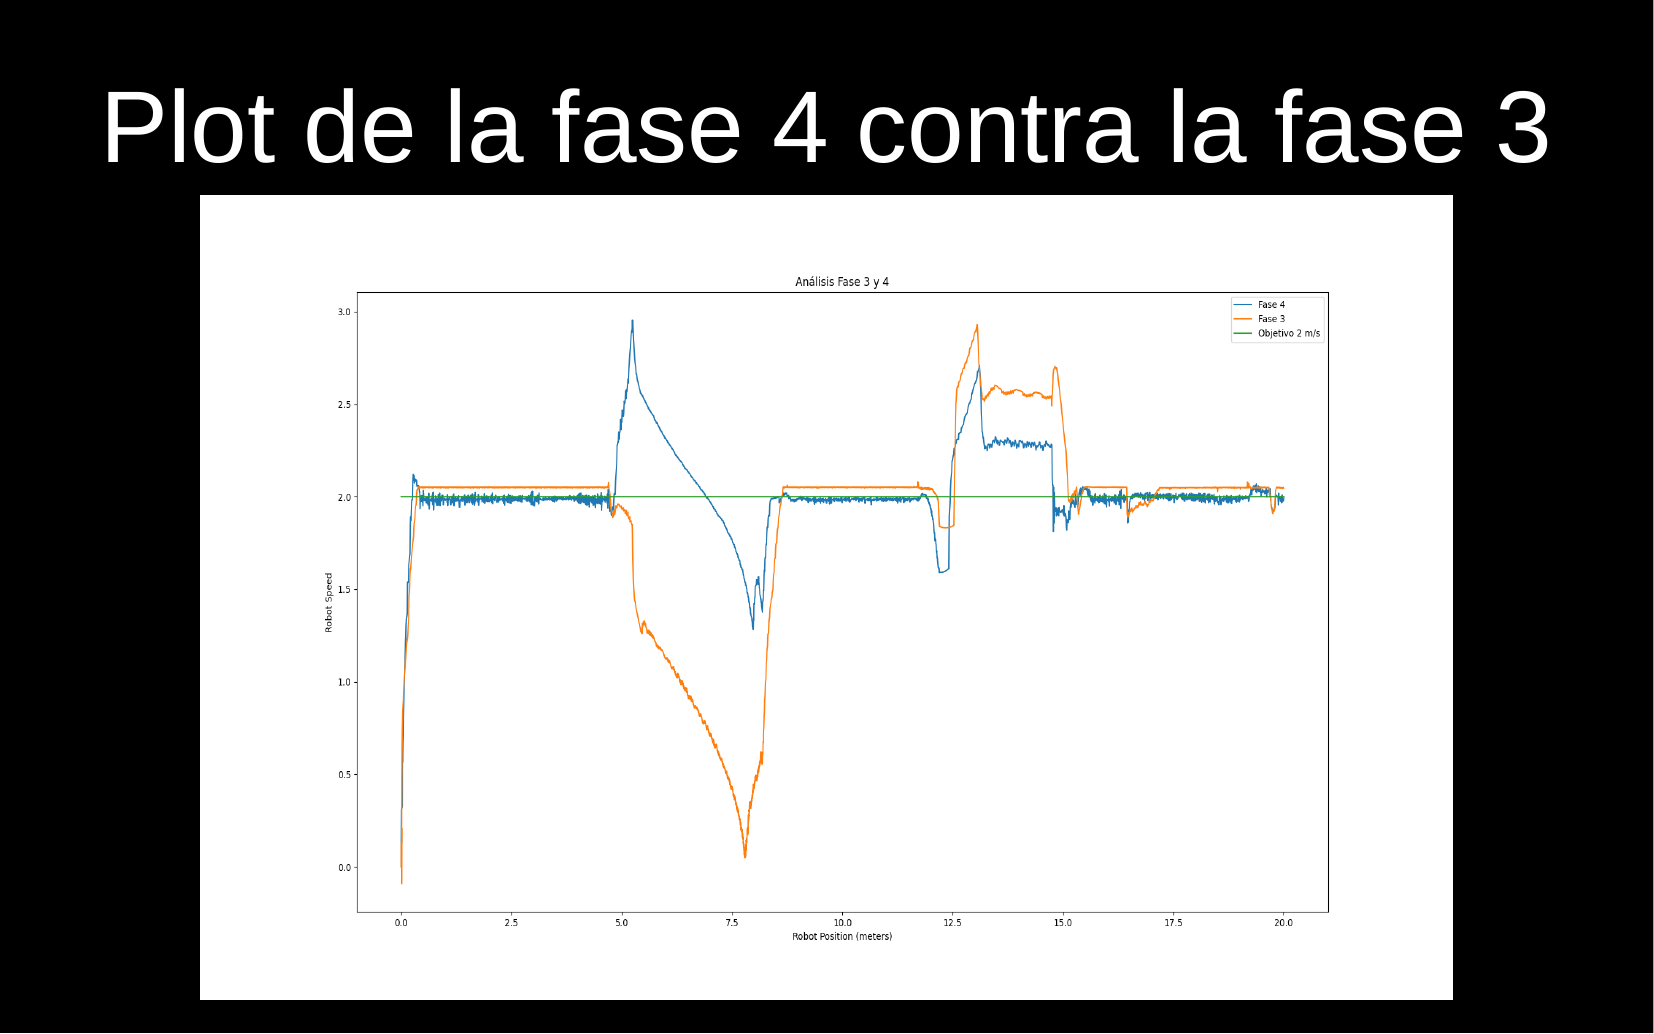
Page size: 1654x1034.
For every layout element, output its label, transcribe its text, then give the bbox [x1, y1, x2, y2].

title Plot de la fase 4 contra la fase 3 [82, 41, 1571, 214]
picture [200, 195, 1453, 1000]
